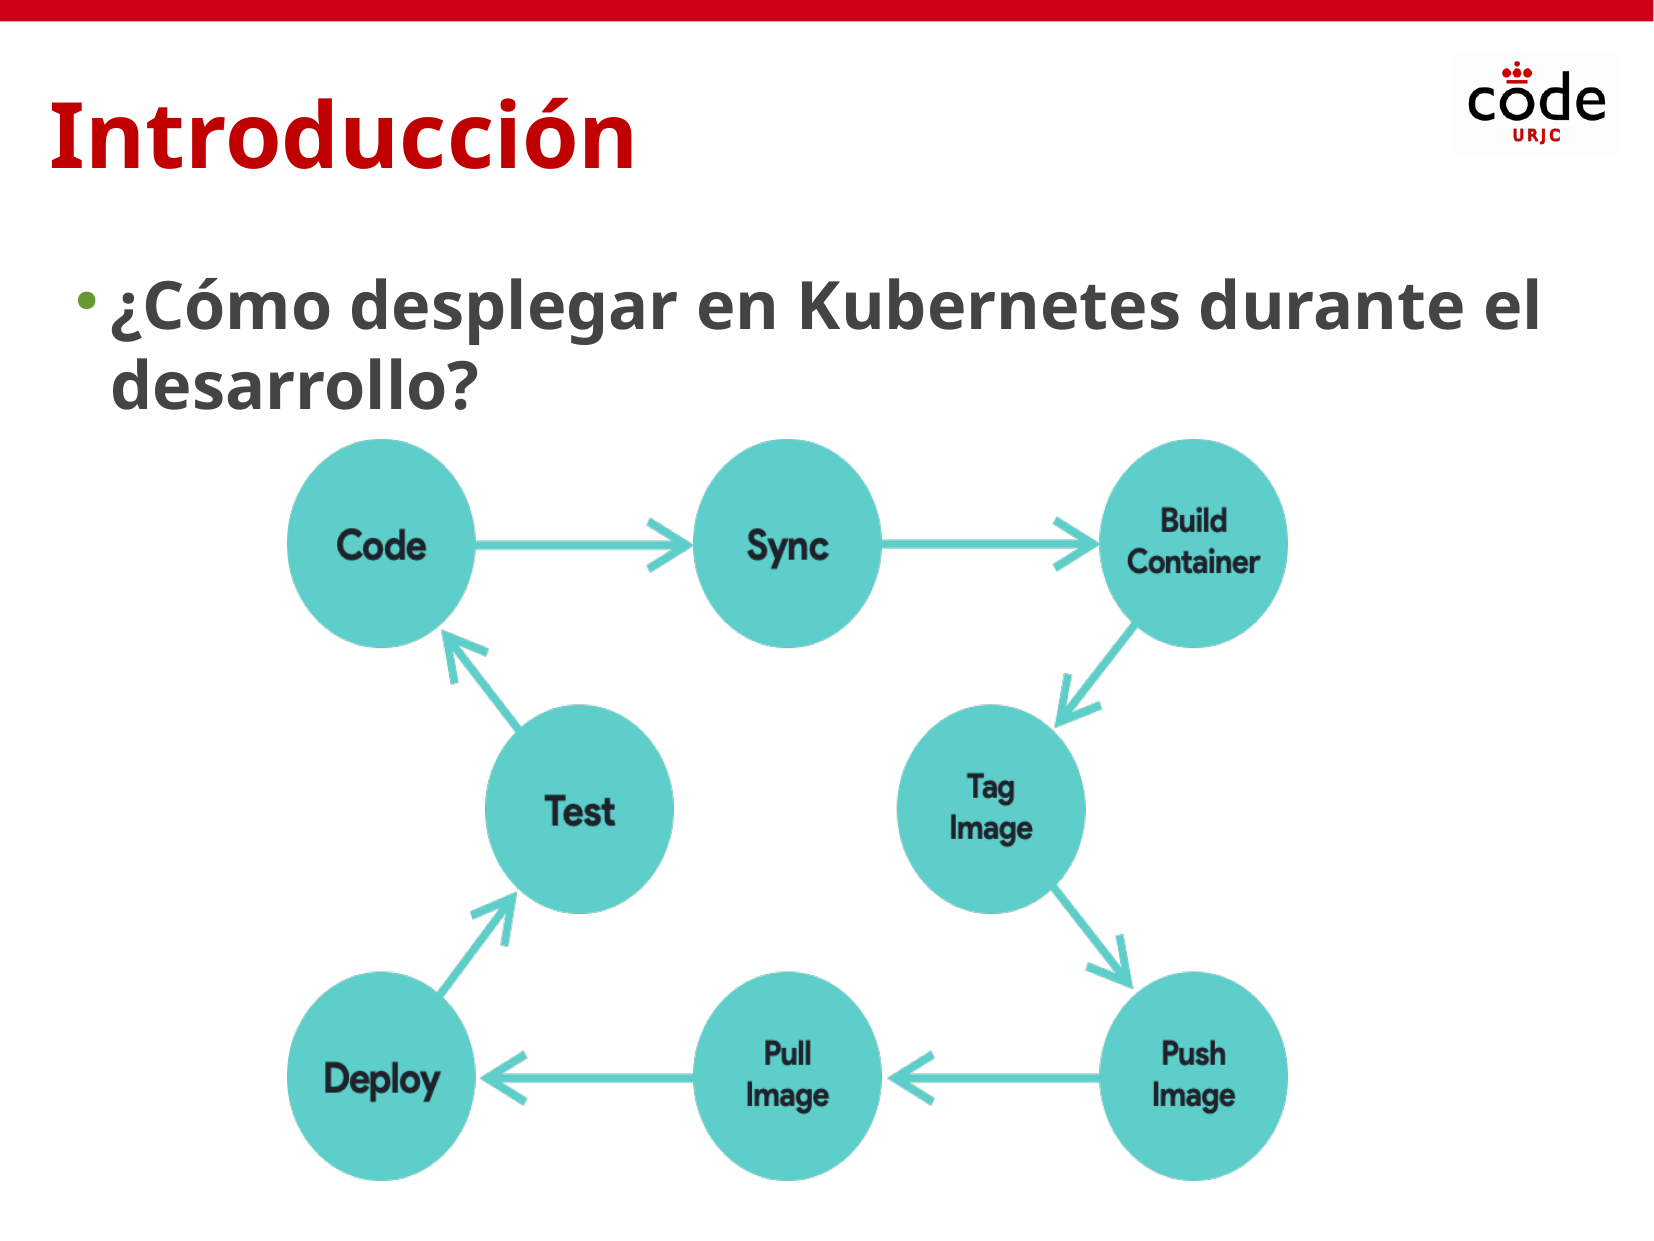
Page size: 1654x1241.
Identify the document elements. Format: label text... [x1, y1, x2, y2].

picture [1452, 52, 1620, 154]
title Introducción [34, 62, 1437, 126]
list ¿Cómo desplegar en Kubernetes durante el desarrollo? [60, 255, 1587, 1094]
picture [287, 439, 1288, 1181]
